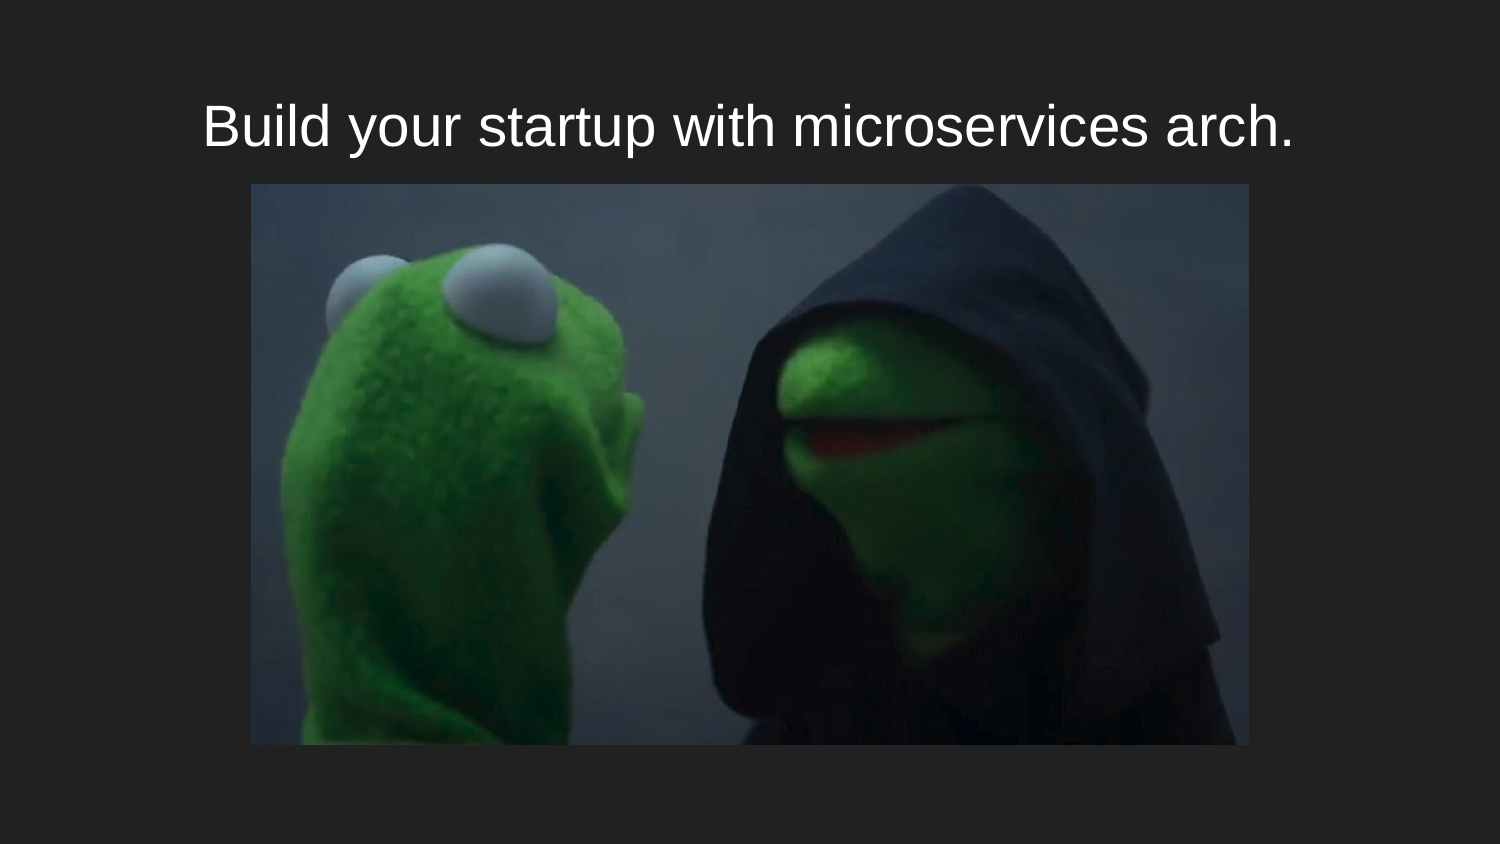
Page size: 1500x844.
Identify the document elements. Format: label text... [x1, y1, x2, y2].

picture [251, 184, 1249, 746]
title Build your startup with microservices arch. [51, 72, 1449, 167]
